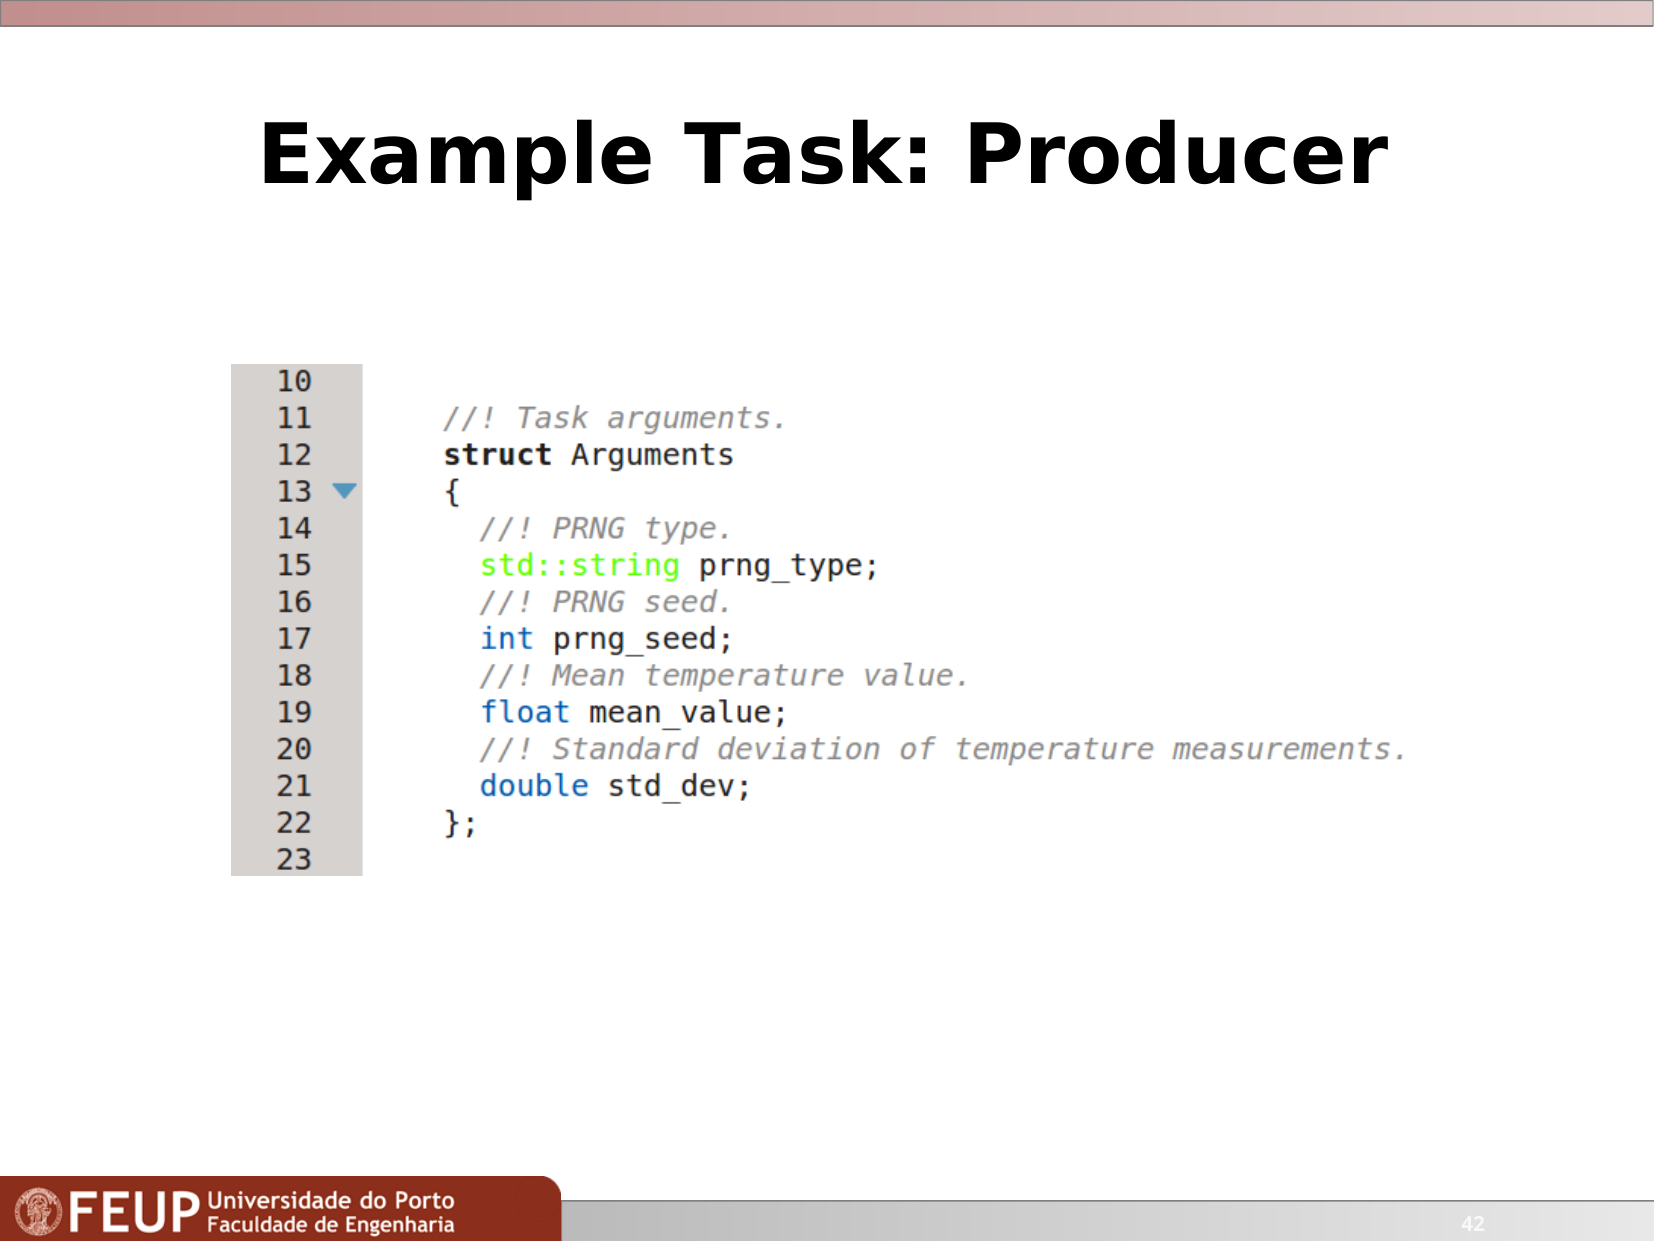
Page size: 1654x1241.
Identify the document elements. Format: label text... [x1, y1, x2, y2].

picture [231, 364, 1423, 876]
picture [0, 1176, 561, 1241]
title Example Task: Producer [64, 70, 1582, 239]
